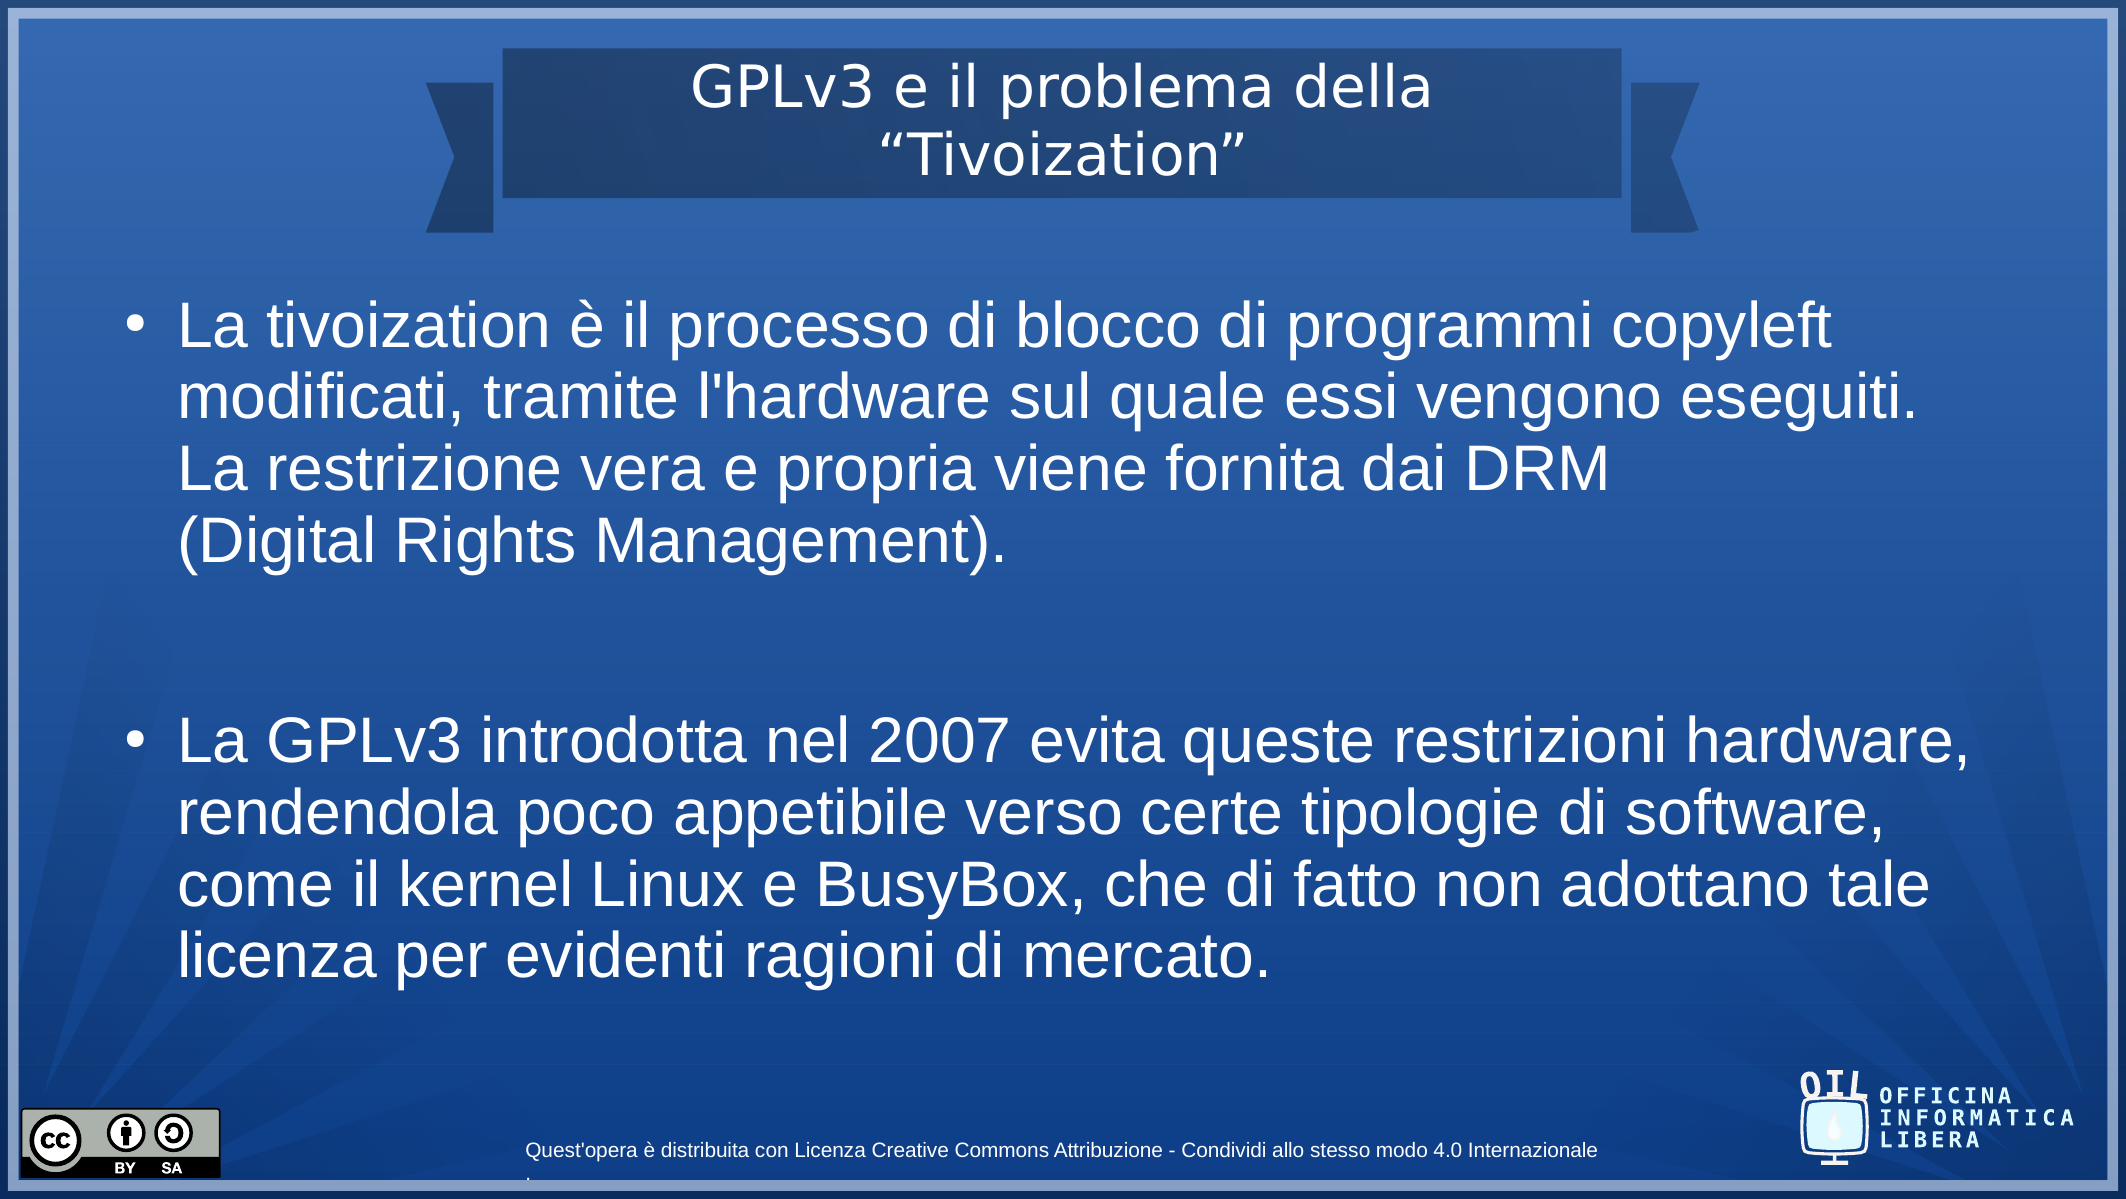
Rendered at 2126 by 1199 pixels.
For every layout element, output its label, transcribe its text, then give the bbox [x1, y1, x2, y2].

title GPLv3 e il problema della “Tivoization” [501, 45, 1625, 198]
picture [1720, 940, 2126, 1199]
picture [20, 1107, 221, 1178]
text_box Quest'opera è distribuita con Licenza Creative Commons Attribuzione - Condividi allo stesso modo 4.0 Internazionale. [510, 1131, 1619, 1193]
list La tivoization è il processo di blocco di programmi copyleft modificati, tramite l'hardware sul quale essi vengono eseguiti. La restrizione vera e propria viene fornita dai DRM (Digital Rights Management). La GPLv3 introdotta nel 2007 evita queste restrizioni hardware, rendendola poco appetibile verso certe tipologie di software, come il kernel Linux e BusyBox, che di fatto non adottano tale licenza per evidenti ragioni di mercato. [106, 289, 2020, 1199]
